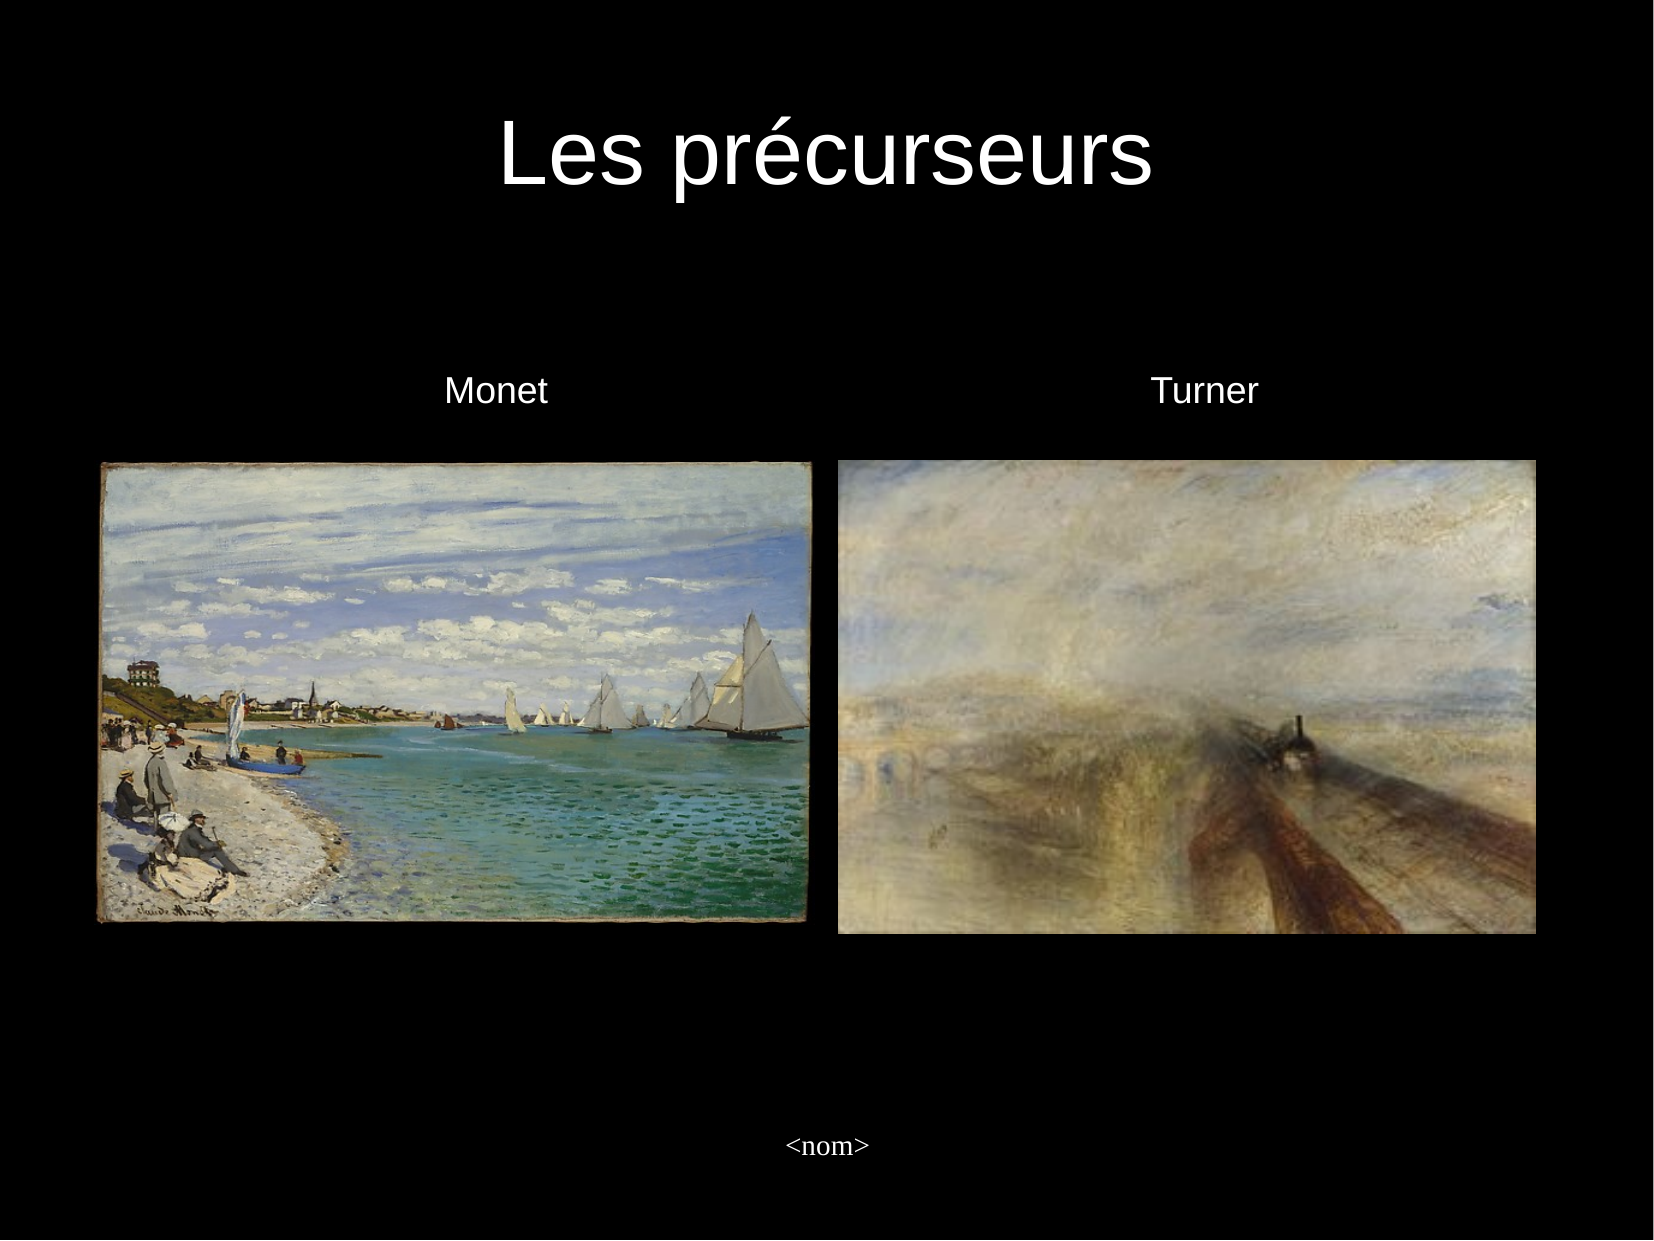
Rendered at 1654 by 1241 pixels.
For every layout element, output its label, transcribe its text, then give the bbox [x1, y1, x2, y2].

text_box Monet [295, 361, 697, 461]
text_box Turner [1003, 361, 1406, 461]
picture [838, 460, 1536, 934]
picture [94, 460, 815, 925]
title Les précurseurs [82, 49, 1571, 257]
